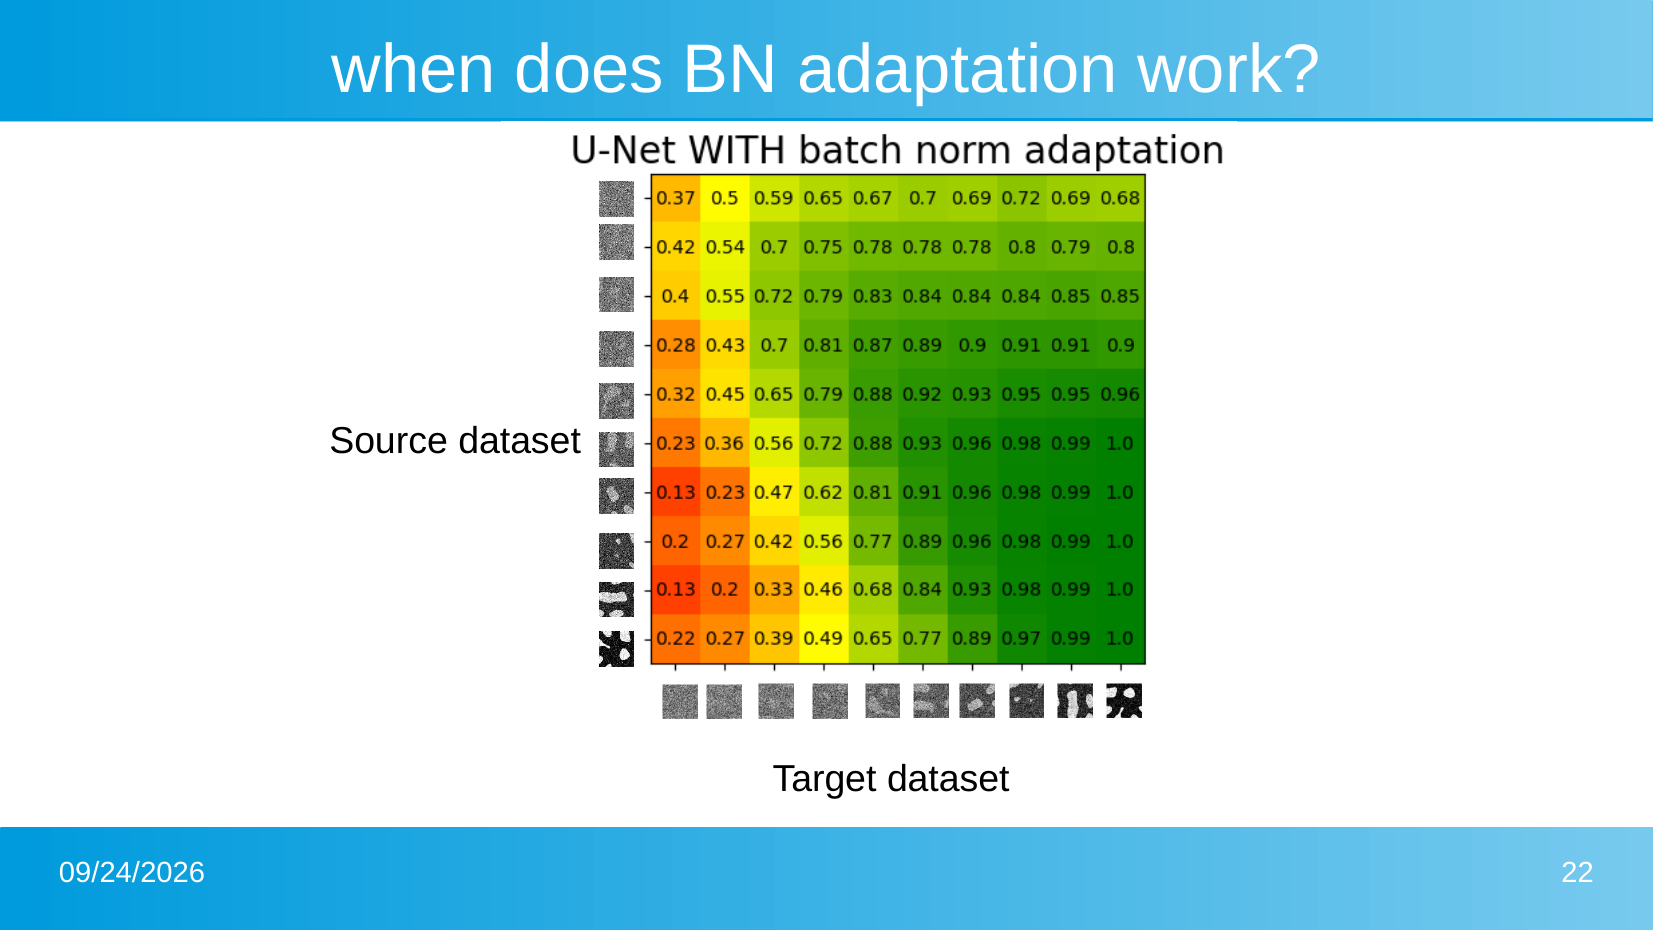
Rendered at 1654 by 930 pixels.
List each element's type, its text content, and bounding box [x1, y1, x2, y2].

picture [706, 684, 742, 719]
picture [599, 224, 634, 260]
picture [599, 331, 634, 367]
picture [662, 684, 698, 719]
picture [599, 631, 634, 667]
picture [501, 122, 1237, 812]
picture [599, 383, 634, 419]
picture [959, 683, 995, 719]
picture [1009, 683, 1044, 718]
picture [865, 683, 900, 719]
picture [599, 582, 634, 617]
text_box Source dataset [314, 412, 597, 470]
picture [1106, 683, 1142, 718]
picture [599, 181, 634, 217]
picture [1057, 683, 1093, 718]
picture [758, 684, 794, 719]
picture [599, 432, 634, 467]
picture [501, 470, 637, 812]
picture [599, 533, 634, 569]
picture [599, 277, 634, 312]
picture [599, 478, 634, 514]
picture [812, 683, 848, 719]
text_box Target dataset [757, 749, 1058, 849]
text_box [511, 172, 1178, 822]
picture [913, 683, 949, 719]
title when does BN adaptation work? [58, 29, 1594, 108]
